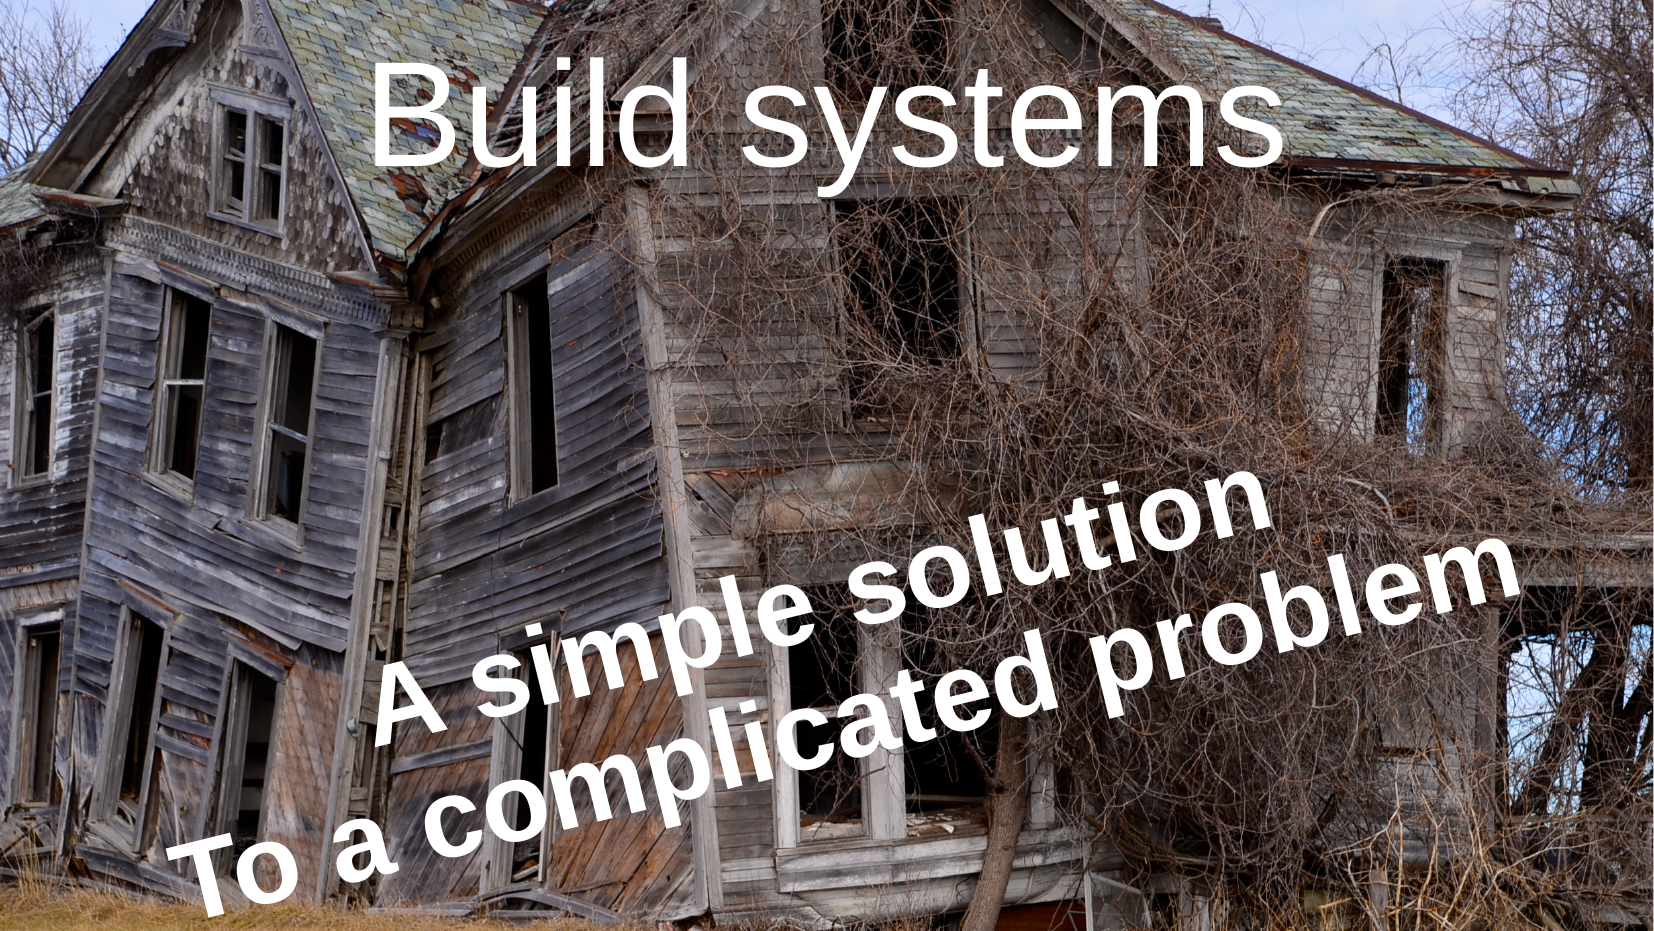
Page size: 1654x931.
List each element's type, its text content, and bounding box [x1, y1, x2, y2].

subtitle A simple solution To a complicated problem [43, 219, 1618, 931]
picture [0, 0, 1654, 931]
title Build systems [82, 37, 1571, 193]
